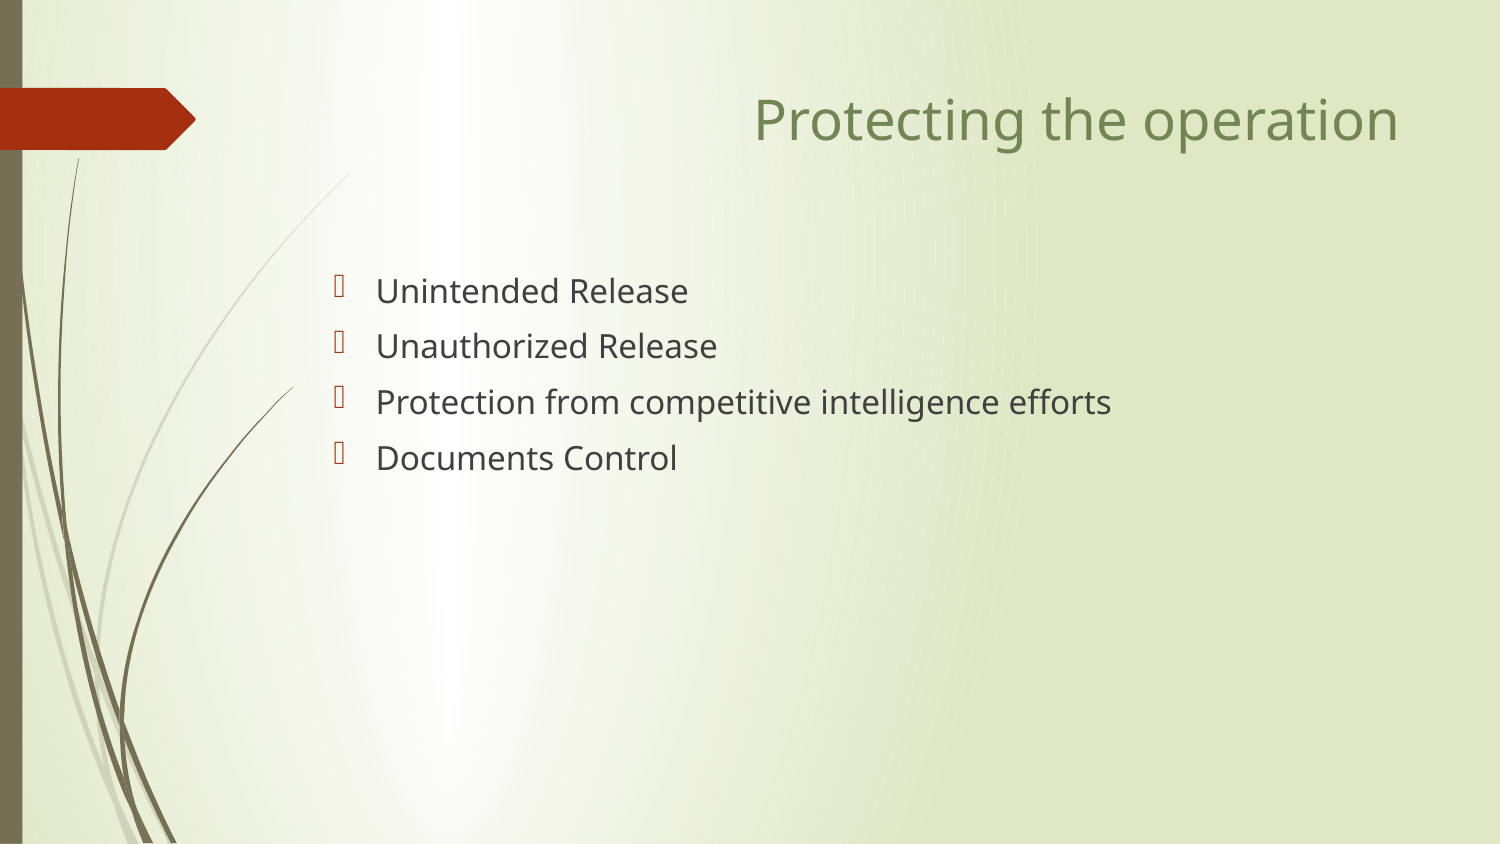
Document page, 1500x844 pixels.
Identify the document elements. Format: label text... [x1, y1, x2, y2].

title Protecting the operation [319, 76, 1416, 235]
list Unintended Release Unauthorized Release Protection from competitive intelligence efforts Documents Control [318, 262, 1416, 728]
